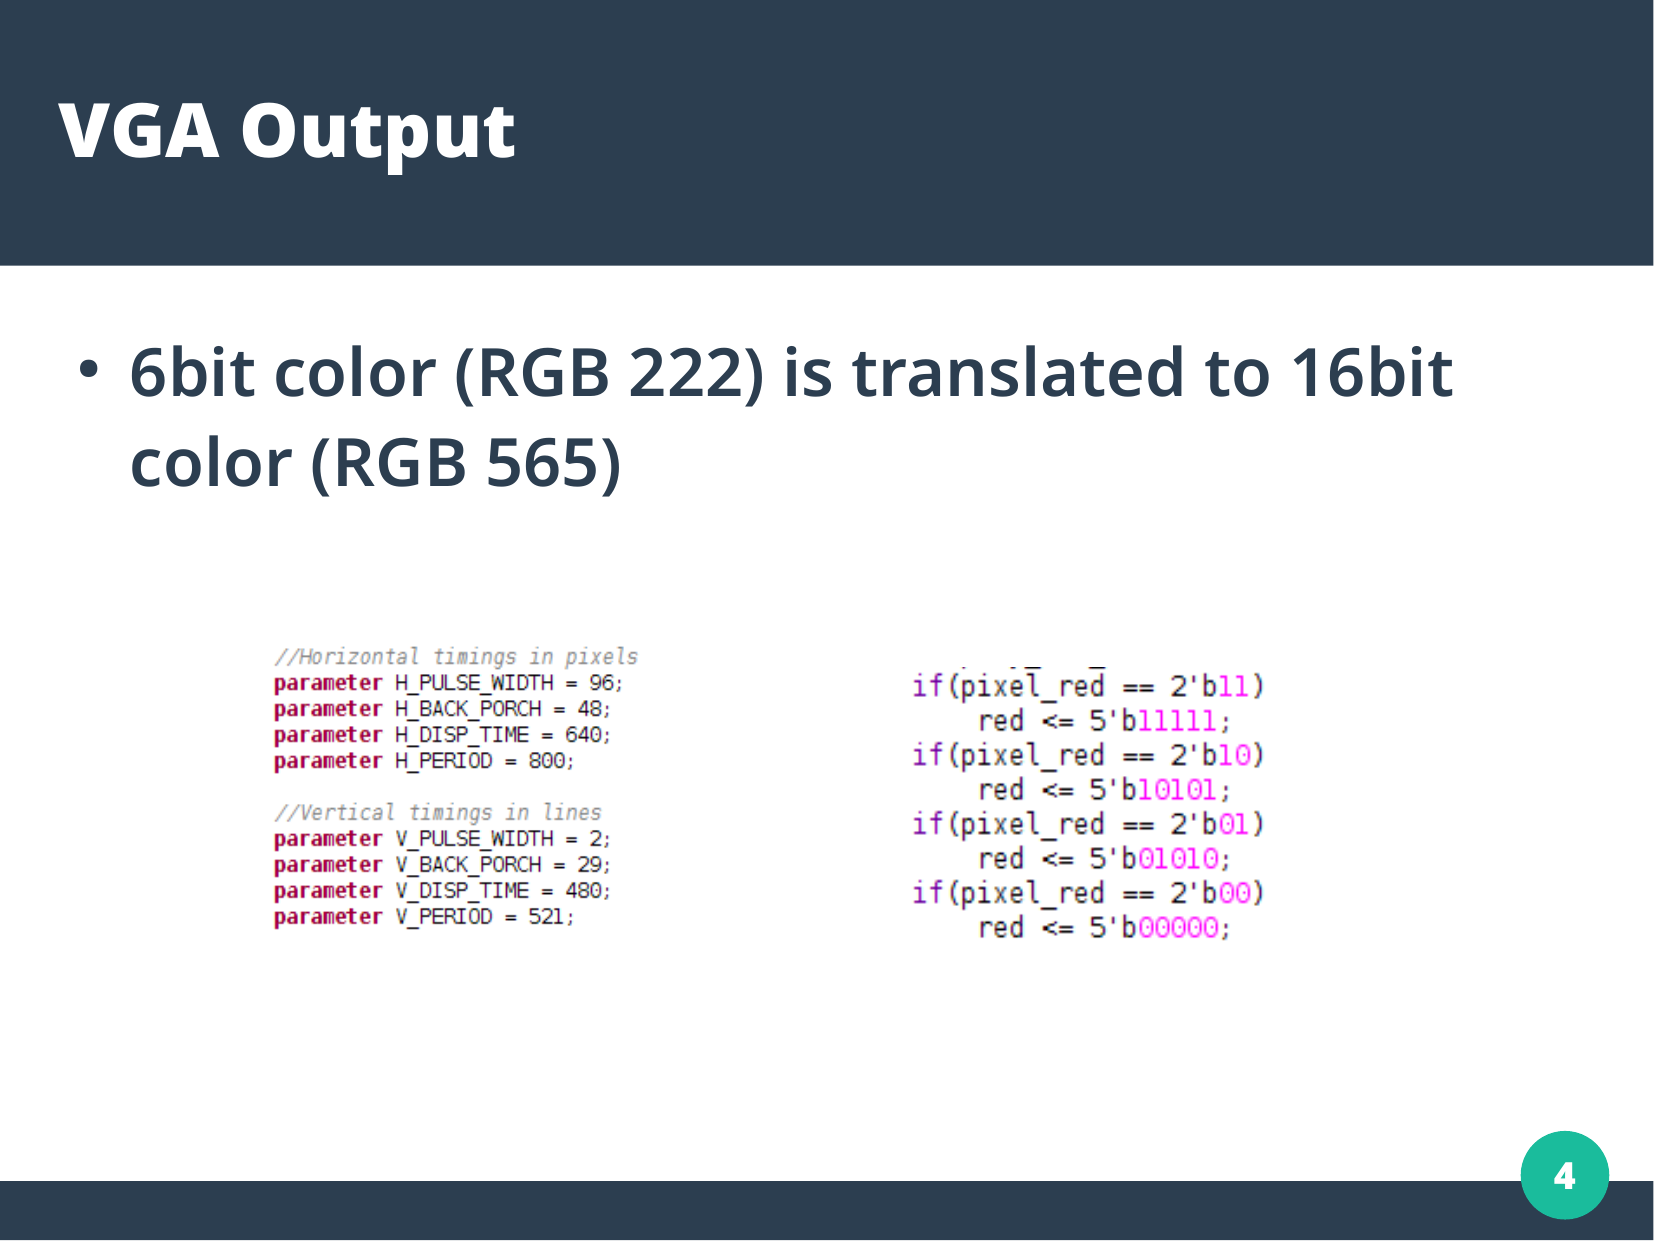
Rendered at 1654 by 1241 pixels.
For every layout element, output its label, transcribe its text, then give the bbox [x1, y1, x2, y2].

picture [885, 667, 1299, 945]
list 6bit color (RGB 222) is translated to 16bit color (RGB 565) [59, 324, 1595, 1152]
picture [265, 635, 643, 945]
title VGA Output [59, 49, 1595, 207]
